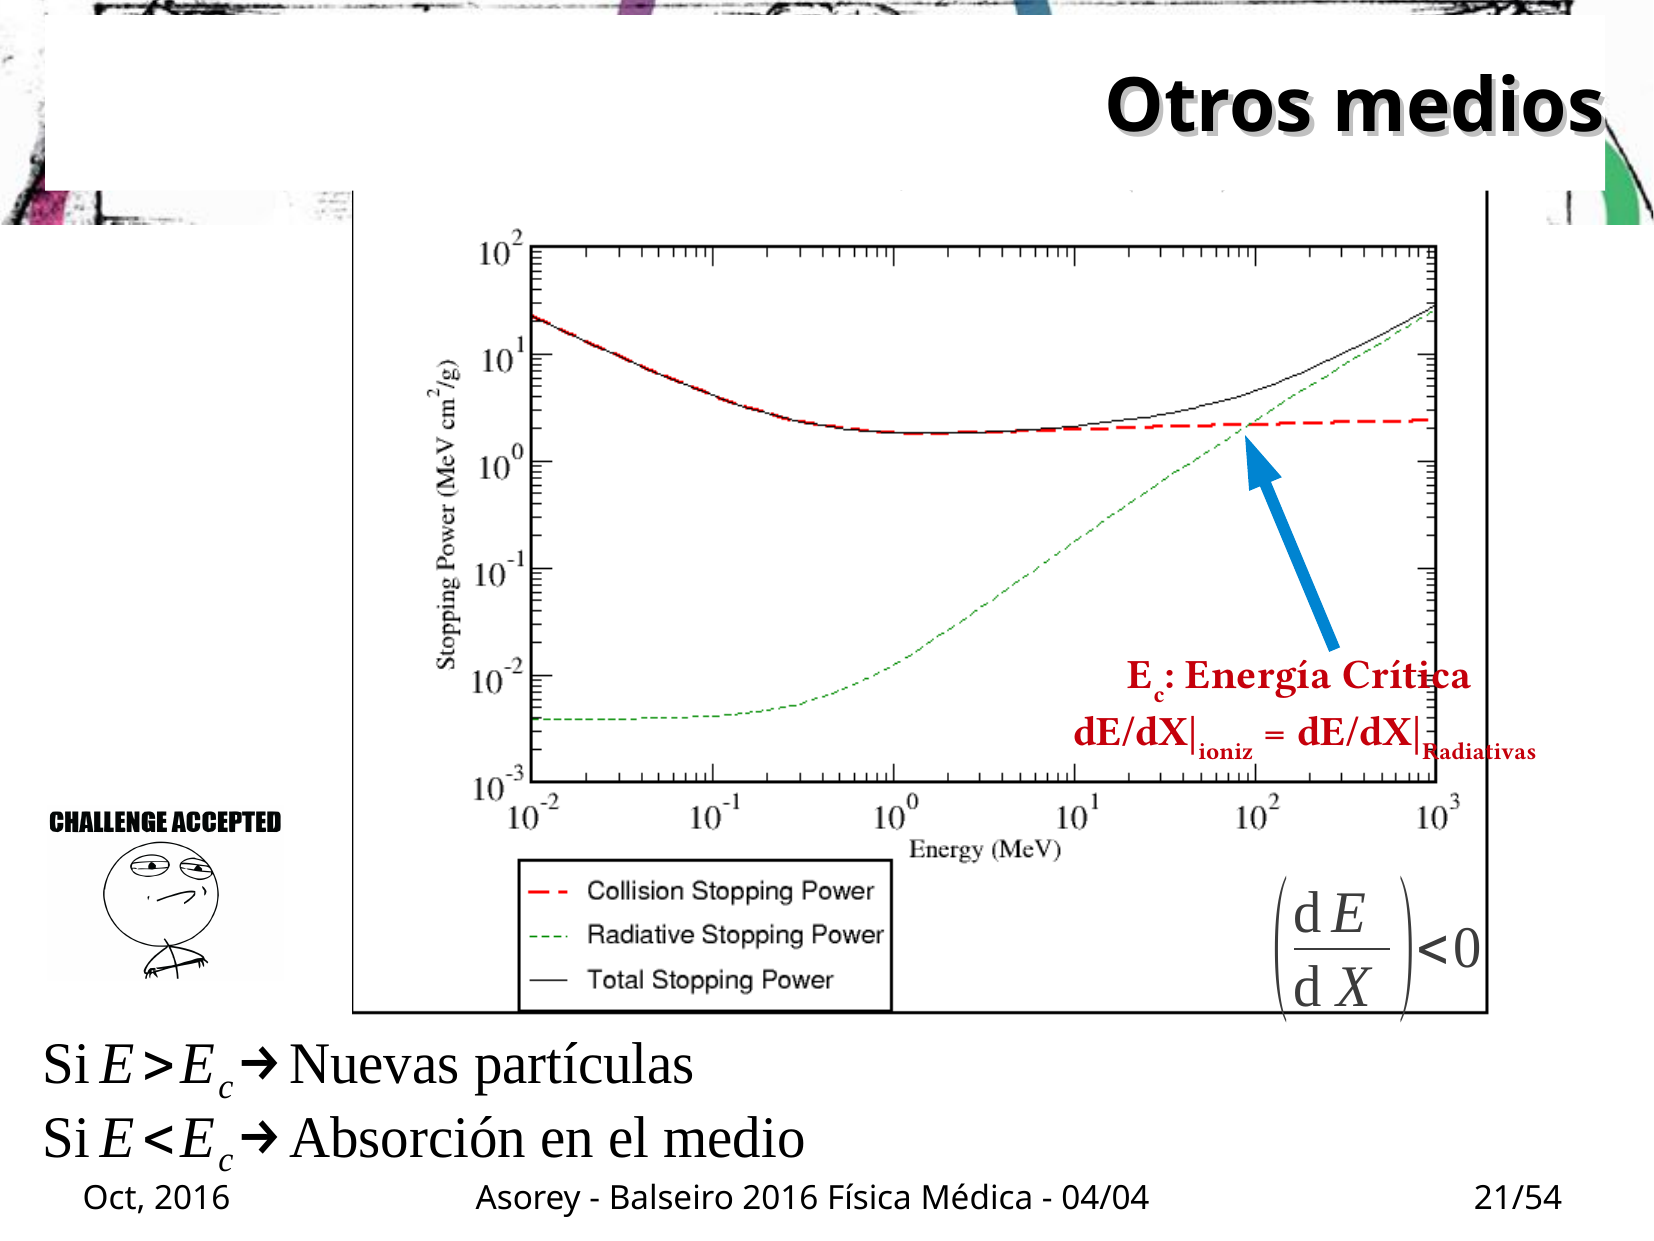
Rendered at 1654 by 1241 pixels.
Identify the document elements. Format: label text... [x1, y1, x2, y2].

text_box Ec: Energía Crítica dE/dX|ioniz = dE/dX|Radiativas [1049, 602, 1560, 815]
chart [1251, 874, 1501, 1028]
picture [47, 805, 284, 981]
picture [0, 0, 1654, 1031]
chart [23, 1029, 826, 1182]
title Otros medios [45, 15, 1606, 191]
